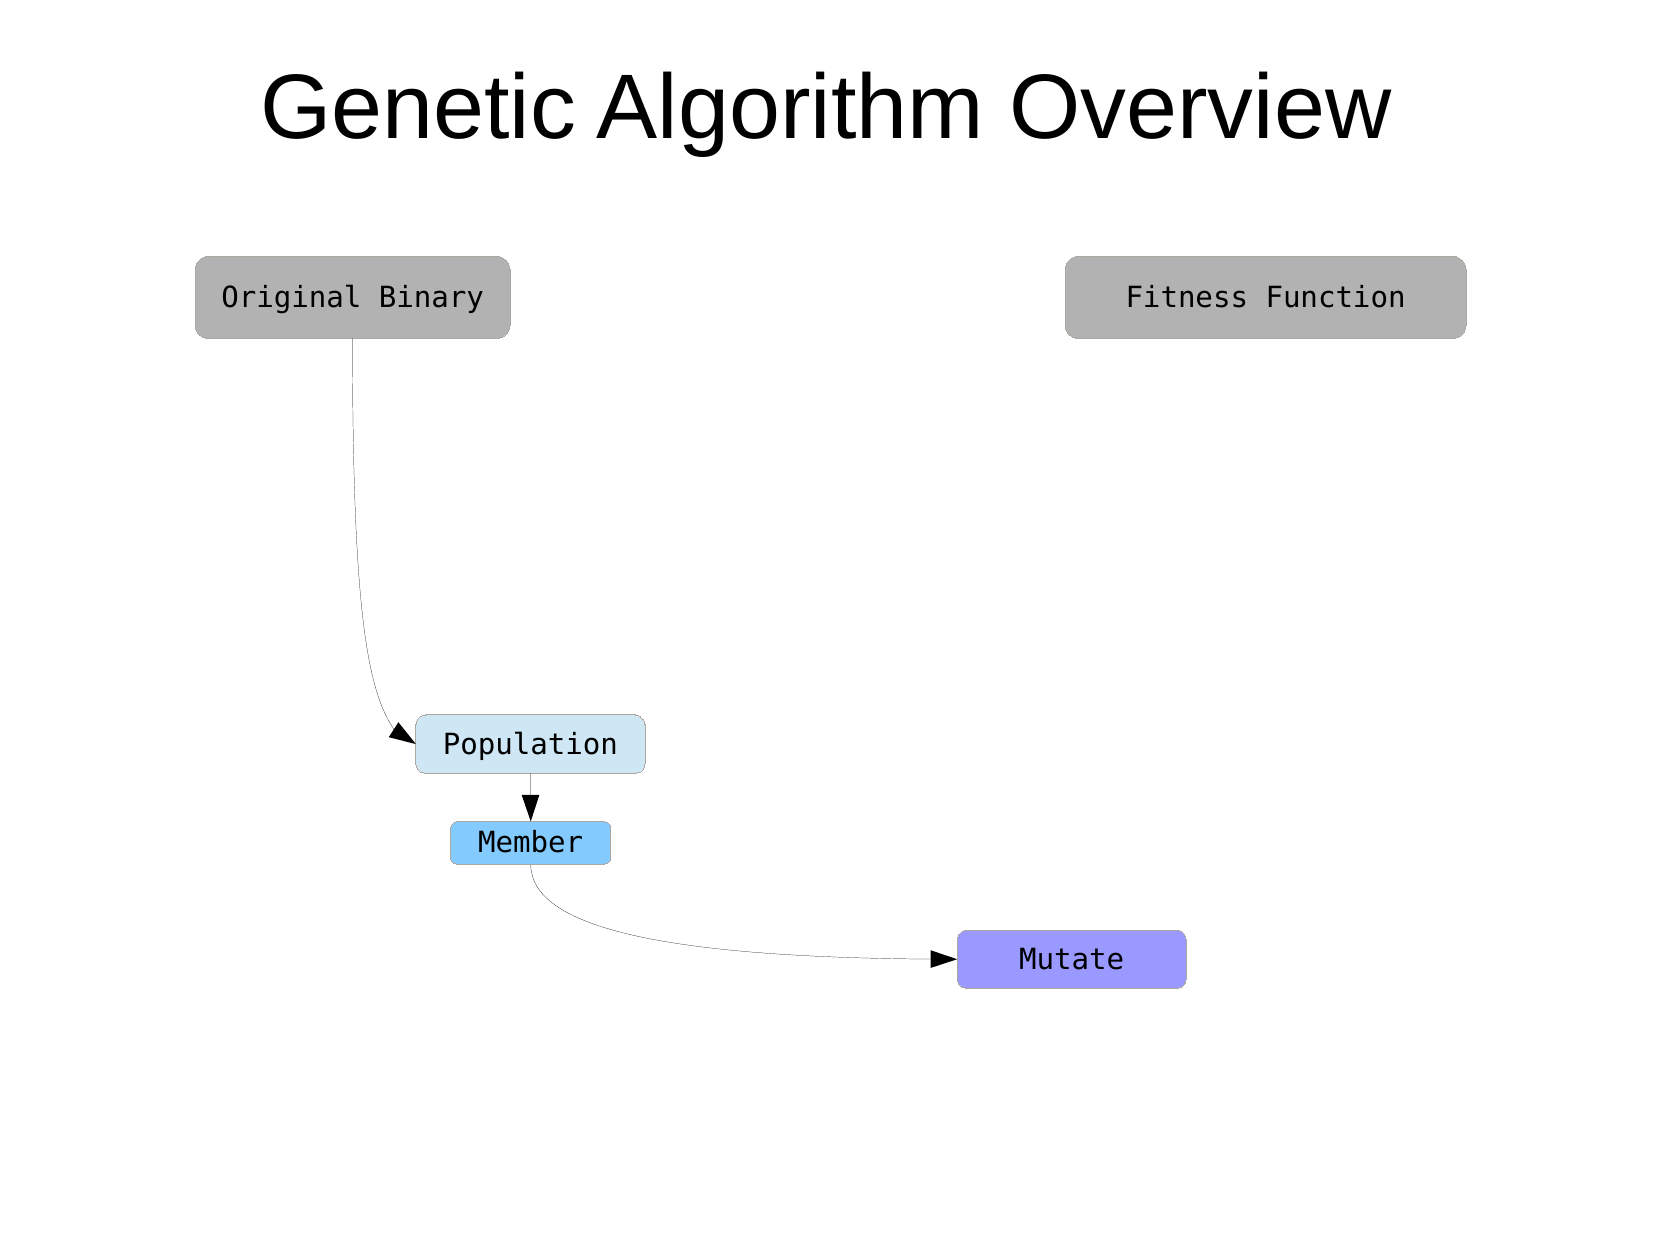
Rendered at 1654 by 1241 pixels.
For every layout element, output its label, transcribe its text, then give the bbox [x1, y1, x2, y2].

text_box Original Binary [195, 256, 511, 339]
text_box Fitness Function [1065, 256, 1467, 339]
text_box Mutate [957, 930, 1187, 989]
text_box Population [415, 714, 646, 774]
title Genetic Algorithm Overview [82, 49, 1571, 166]
text_box Member [450, 821, 611, 865]
